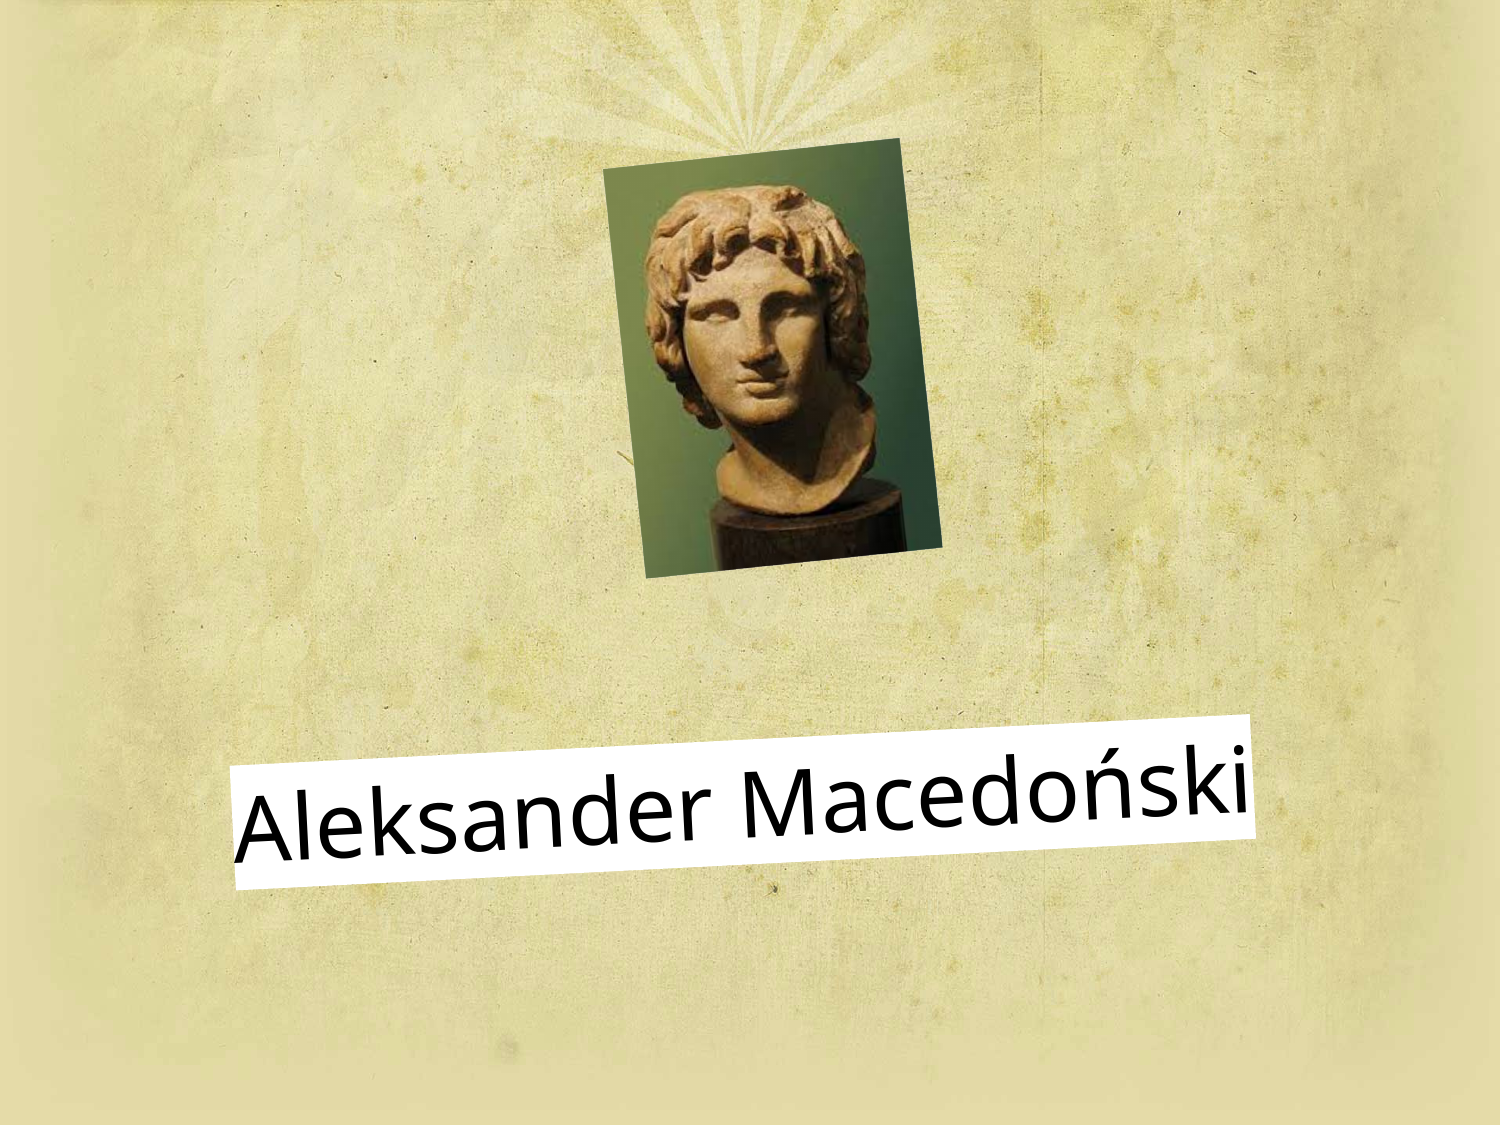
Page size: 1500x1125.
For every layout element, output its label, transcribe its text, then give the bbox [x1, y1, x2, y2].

picture [0, 0, 1500, 1125]
title Aleksander Macedoński [99, 646, 1386, 955]
